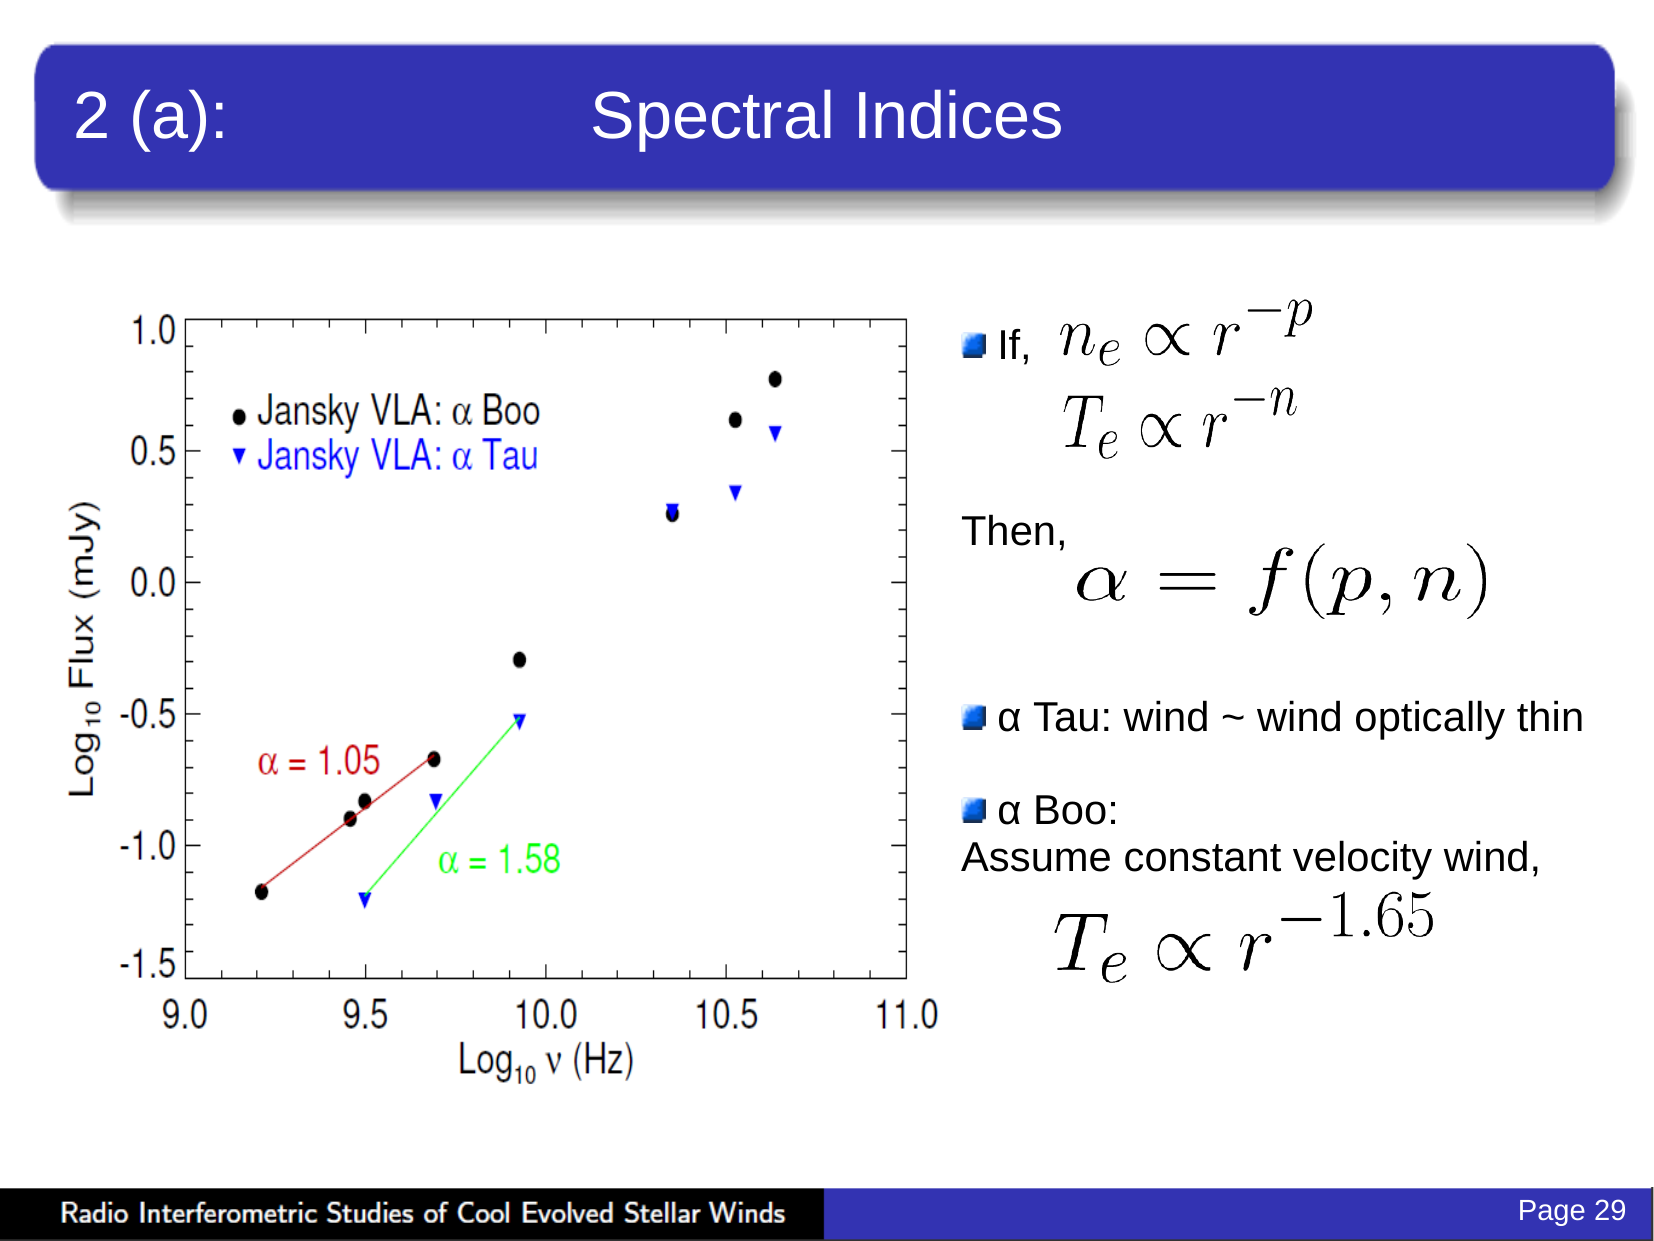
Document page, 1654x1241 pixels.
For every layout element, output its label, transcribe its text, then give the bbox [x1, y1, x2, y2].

text_box [979, 293, 1575, 314]
picture [1063, 387, 1297, 459]
picture [1077, 543, 1486, 619]
picture [1054, 891, 1433, 983]
picture [23, 29, 1648, 237]
picture [0, 1187, 1654, 1241]
text_box If, Then, α Tau: wind ~ wind optically thin α Boo: Assume constant velocity wind, [946, 314, 1609, 1083]
text_box 2 (a): Spectral Indices [59, 70, 1595, 189]
picture [47, 283, 947, 1096]
text_box Page 29 [814, 1187, 1642, 1235]
picture [1060, 299, 1312, 366]
